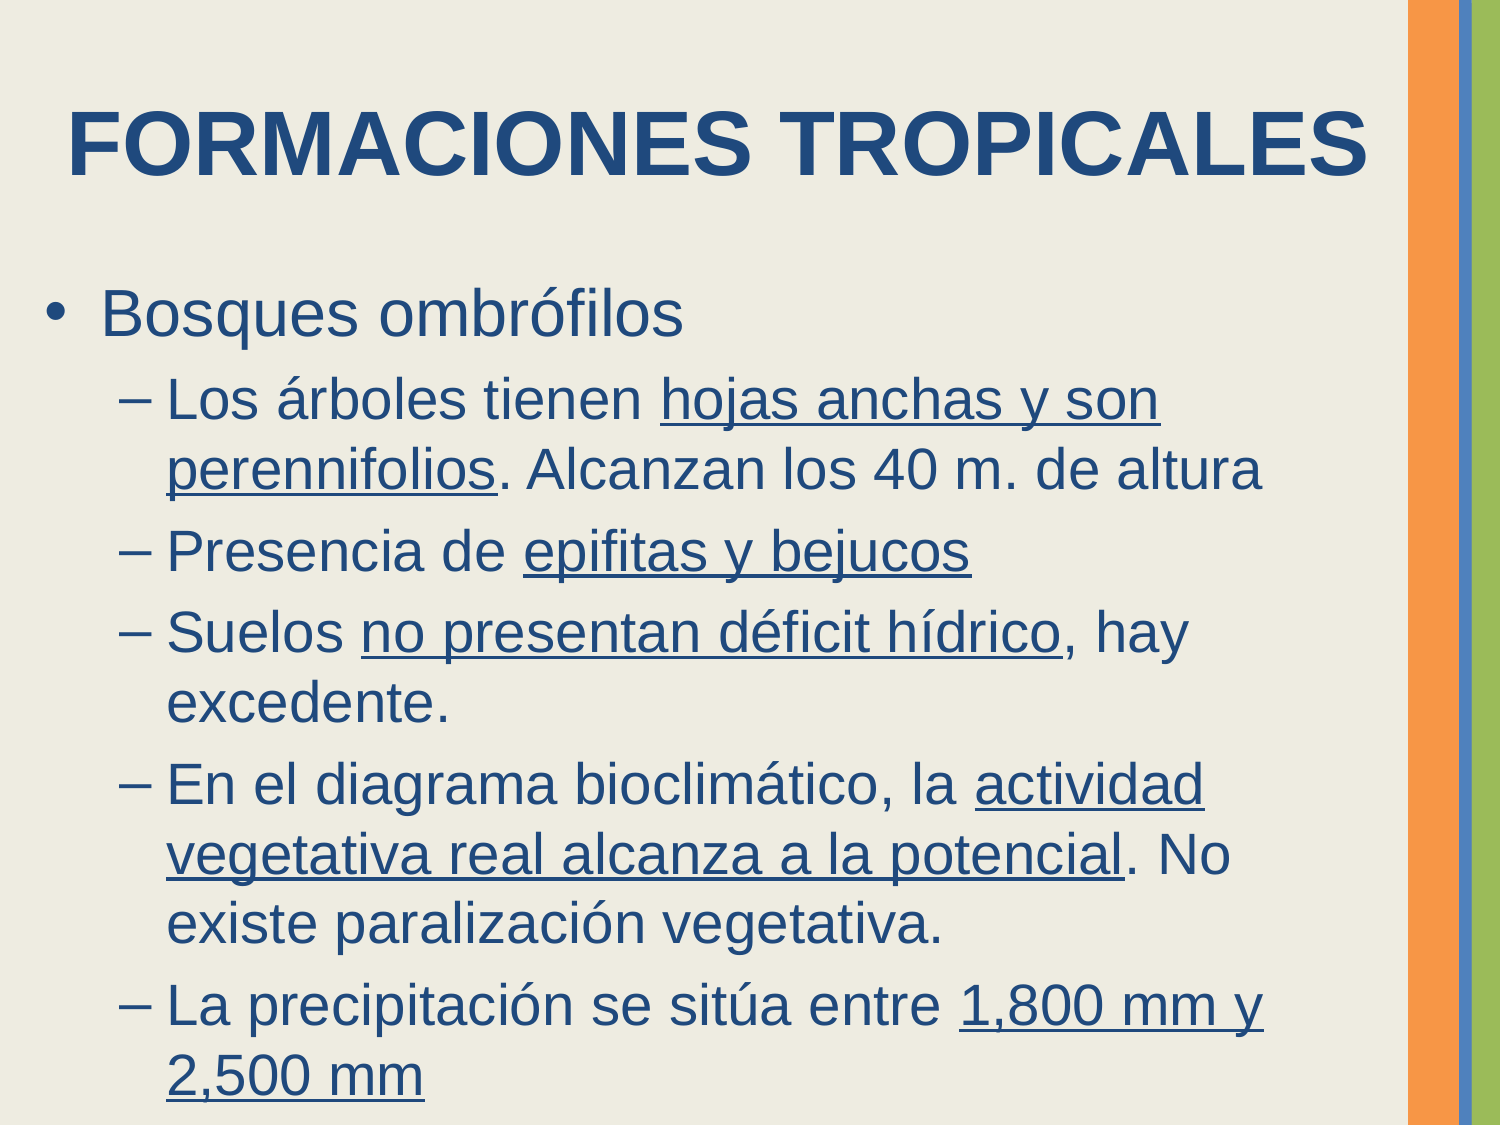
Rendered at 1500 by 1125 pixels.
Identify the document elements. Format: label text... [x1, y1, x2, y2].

title Formaciones tropicales [29, 45, 1408, 233]
list Bosques ombrófilos Los árboles tienen hojas anchas y son perennifolios. Alcanzan los 40 m. de altura Presencia de epifitas y bejucos Suelos no presentan déficit hídrico, hay excedente. En el diagrama bioclimático, la actividad vegetativa real alcanza a la potencial. No existe paralización vegetativa. La precipitación se sitúa entre 1,800 mm y 2,500 mm [29, 262, 1408, 1125]
